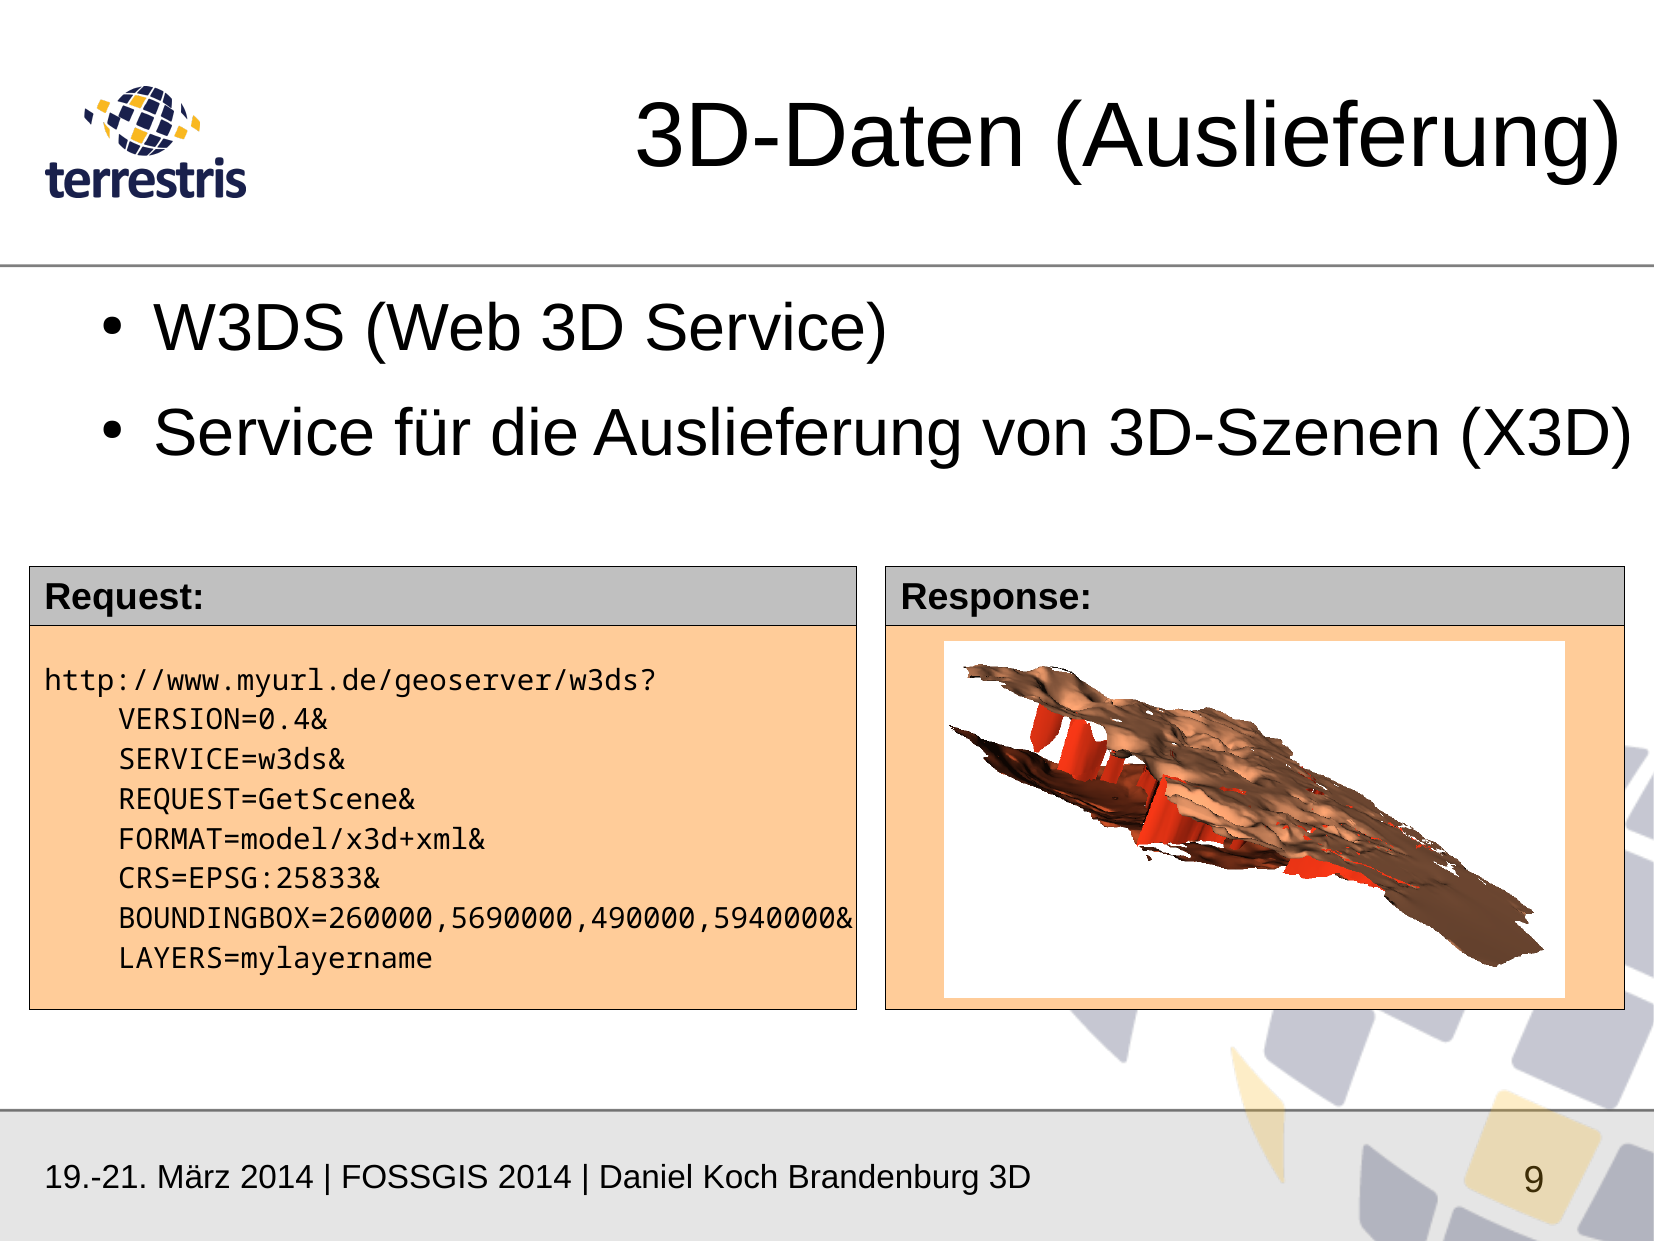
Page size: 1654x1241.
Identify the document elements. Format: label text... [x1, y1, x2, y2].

text_box Request: [29, 566, 857, 626]
picture [45, 86, 246, 198]
picture [1037, 1010, 1654, 1241]
title 3D-Daten (Auslieferung) [295, 31, 1624, 239]
list W3DS (Web 3D Service) Service für die Auslieferung von 3D-Szenen (X3D) [82, 290, 1654, 1010]
picture [944, 641, 1565, 999]
text_box Response: [885, 566, 1625, 626]
text_box http://www.myurl.de/geoserver/w3ds? VERSION=0.4& SERVICE=w3ds& REQUEST=GetScene& FORMAT=model/x3d+xml& CRS=EPSG:25833& BOUNDINGBOX=260000,5690000,490000,5940000& LAYERS=mylayername [29, 626, 857, 1010]
text_box [885, 626, 1625, 1010]
